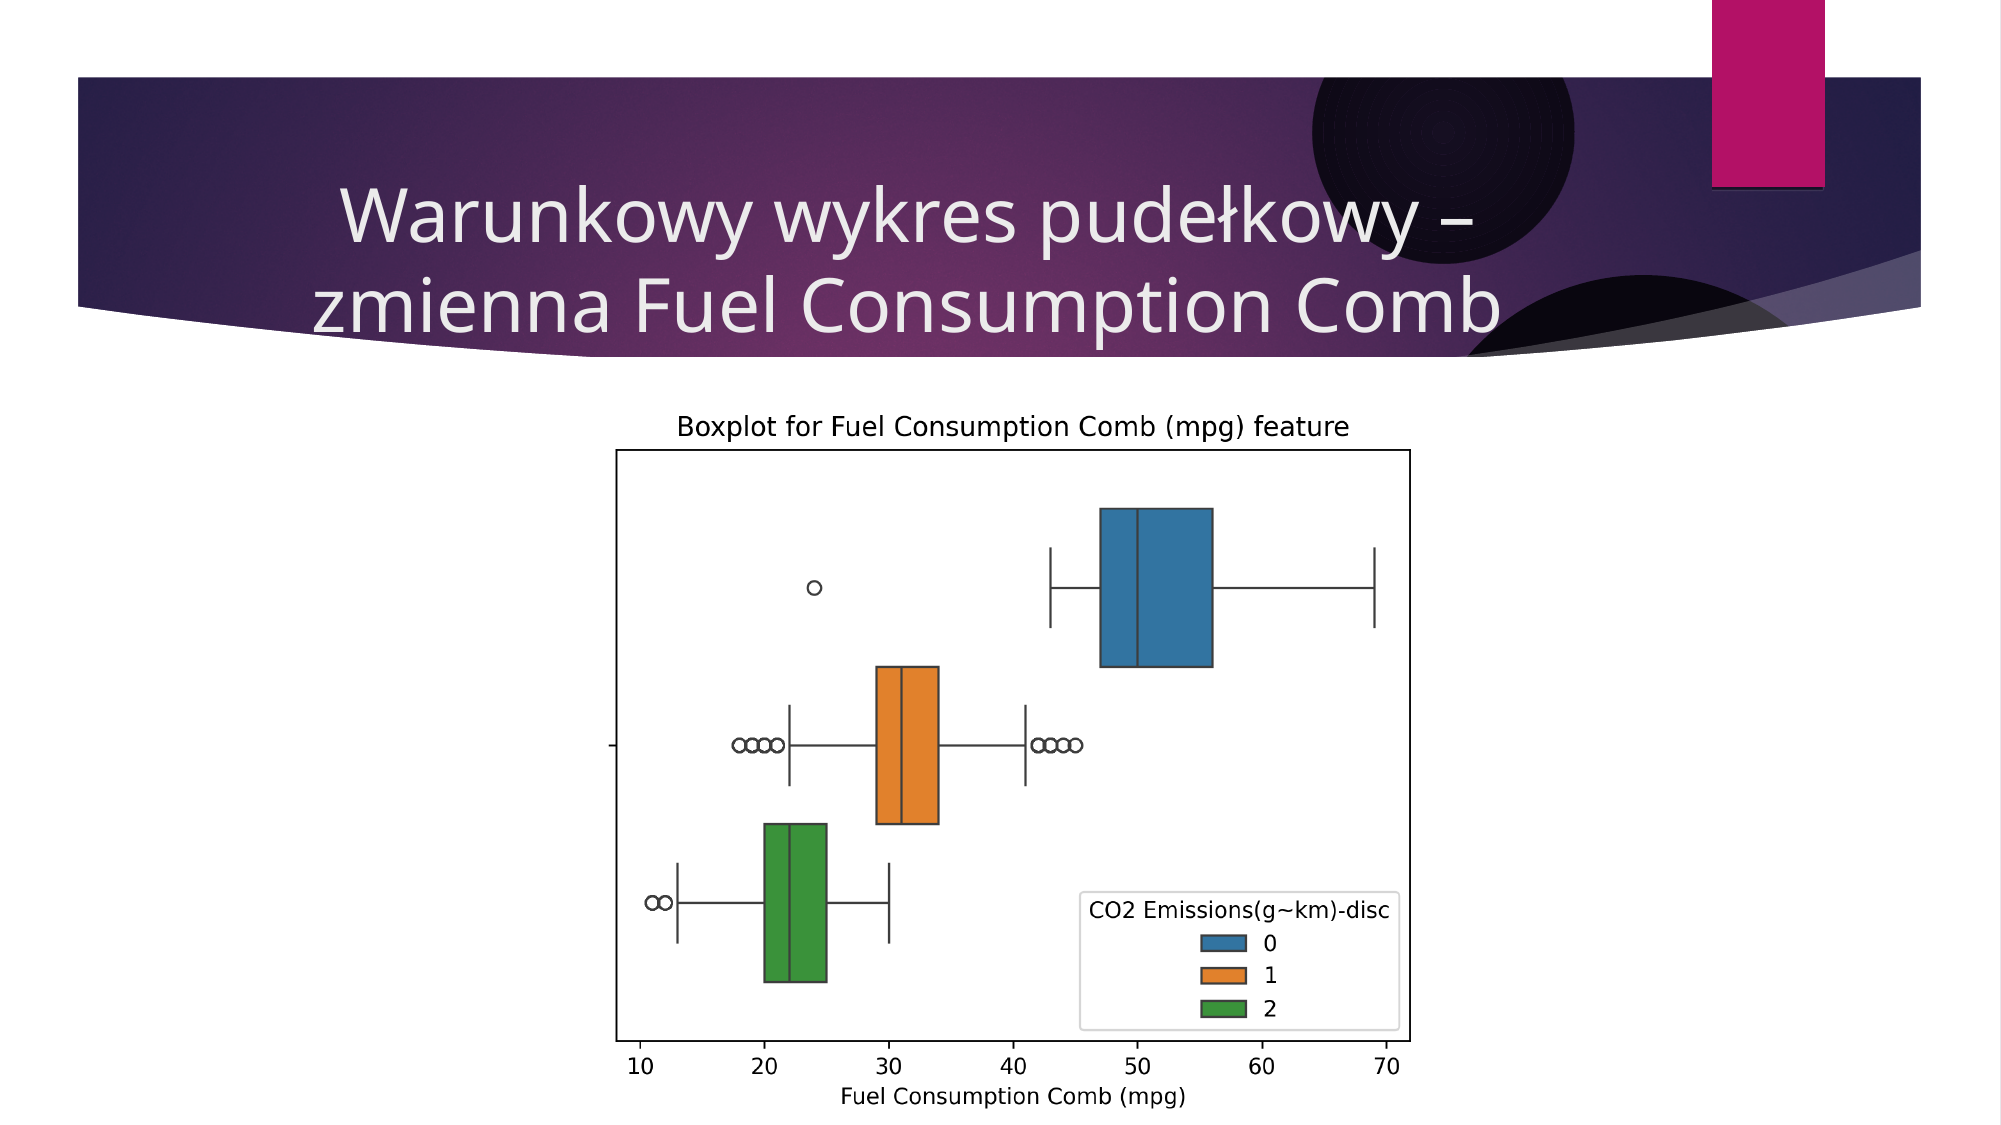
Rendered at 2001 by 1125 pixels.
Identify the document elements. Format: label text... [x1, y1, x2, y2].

title Warunkowy wykres pudełkowy – zmienna Fuel Consumption Comb (mpg). [189, 159, 1627, 276]
picture [488, 357, 1512, 1125]
